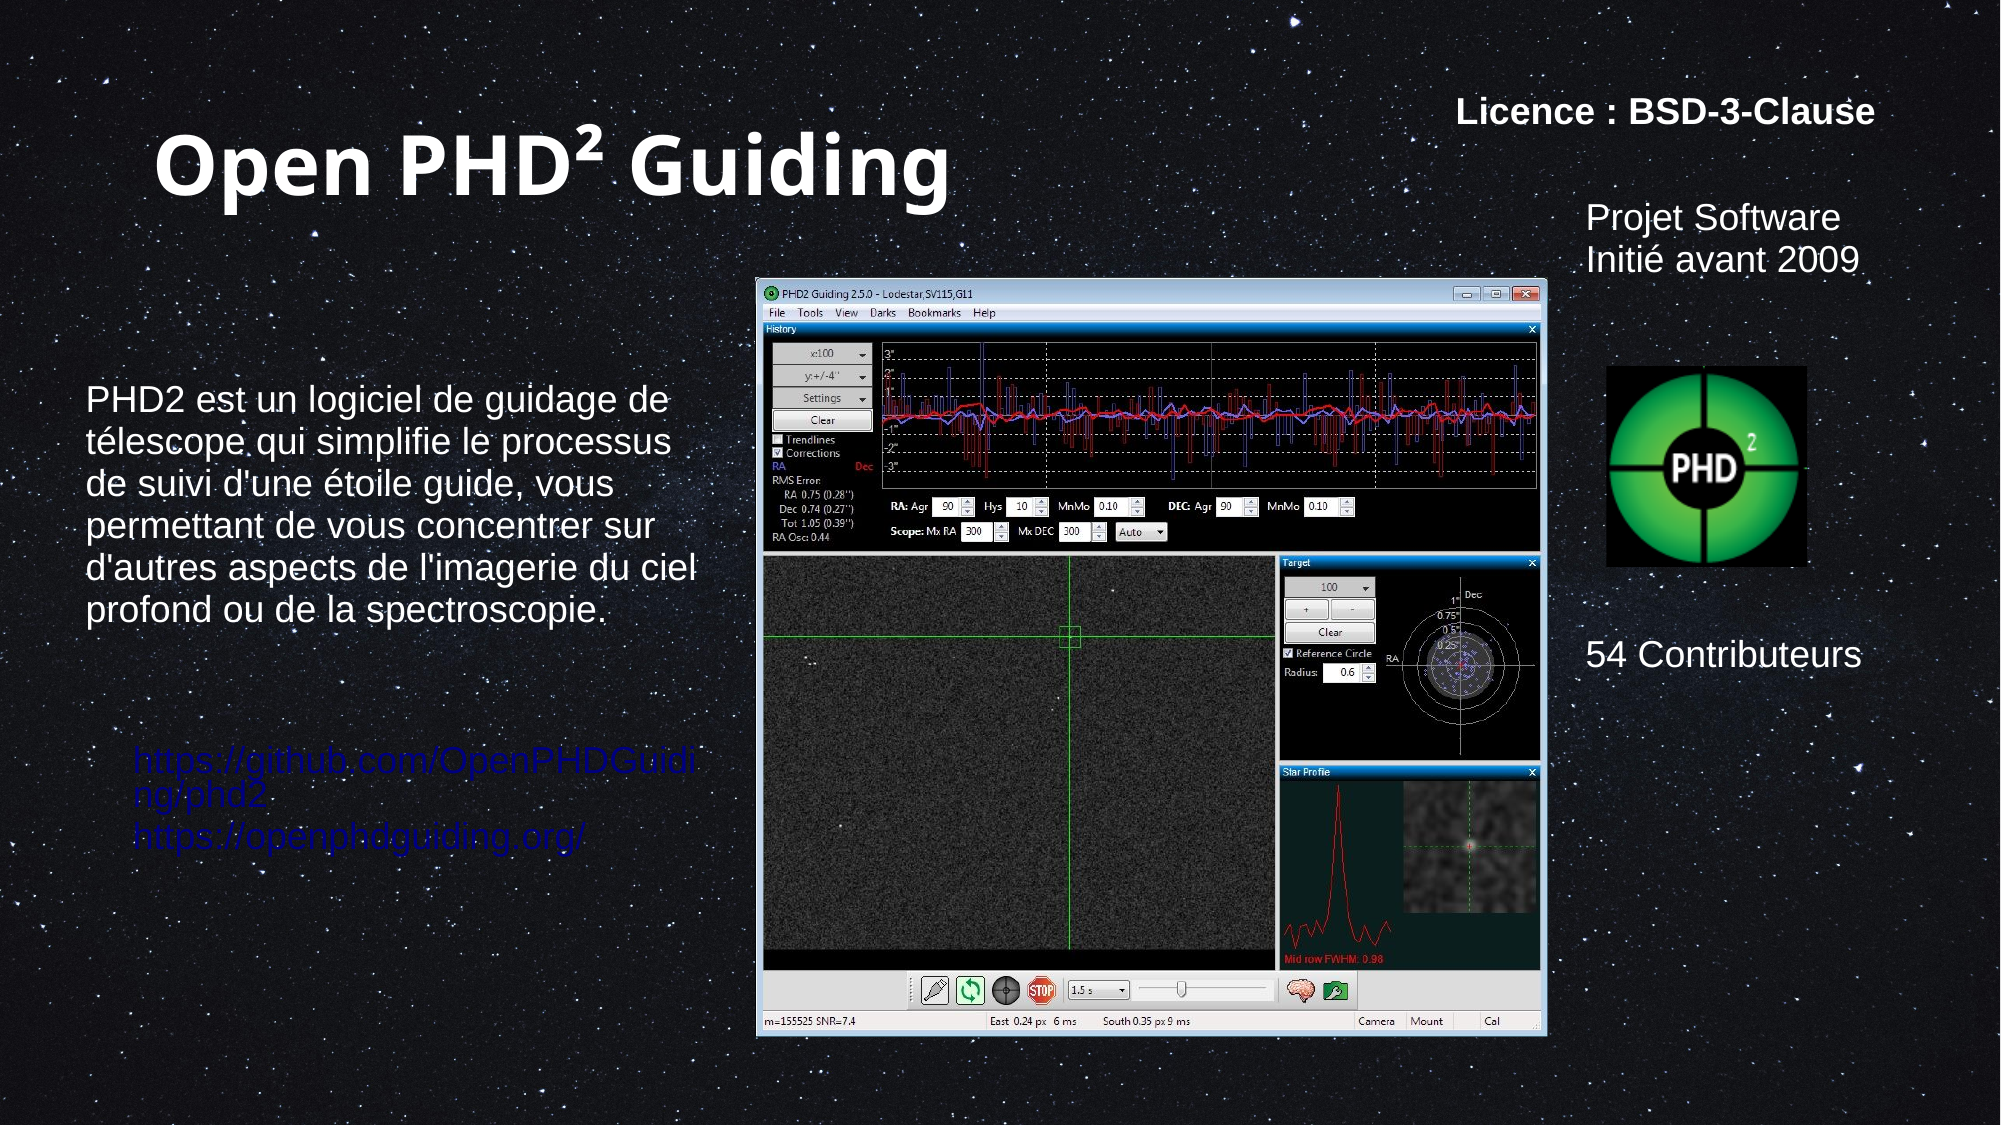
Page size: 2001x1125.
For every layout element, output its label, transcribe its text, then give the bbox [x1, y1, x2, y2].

text_box https://github.com/OpenPHDGuiding/phd2 https://openphdguiding.org/ [118, 732, 729, 874]
title Open PHD² Guiding [137, 59, 1583, 278]
text_box Projet Software Initié avant 2009 [1570, 188, 1890, 319]
text_box PHD2 est un logiciel de guidage de télescope qui simplifie le processus de suivi d'une étoile guide, vous permettant de vous concentrer sur d'autres aspects de l'imagerie du ciel profond ou de la spectroscopie. [70, 371, 733, 638]
text_box 54 Contributeurs [1570, 625, 1914, 697]
text_box Licence : BSD-3-Clause [1440, 82, 1914, 182]
picture [0, 0, 2001, 1125]
